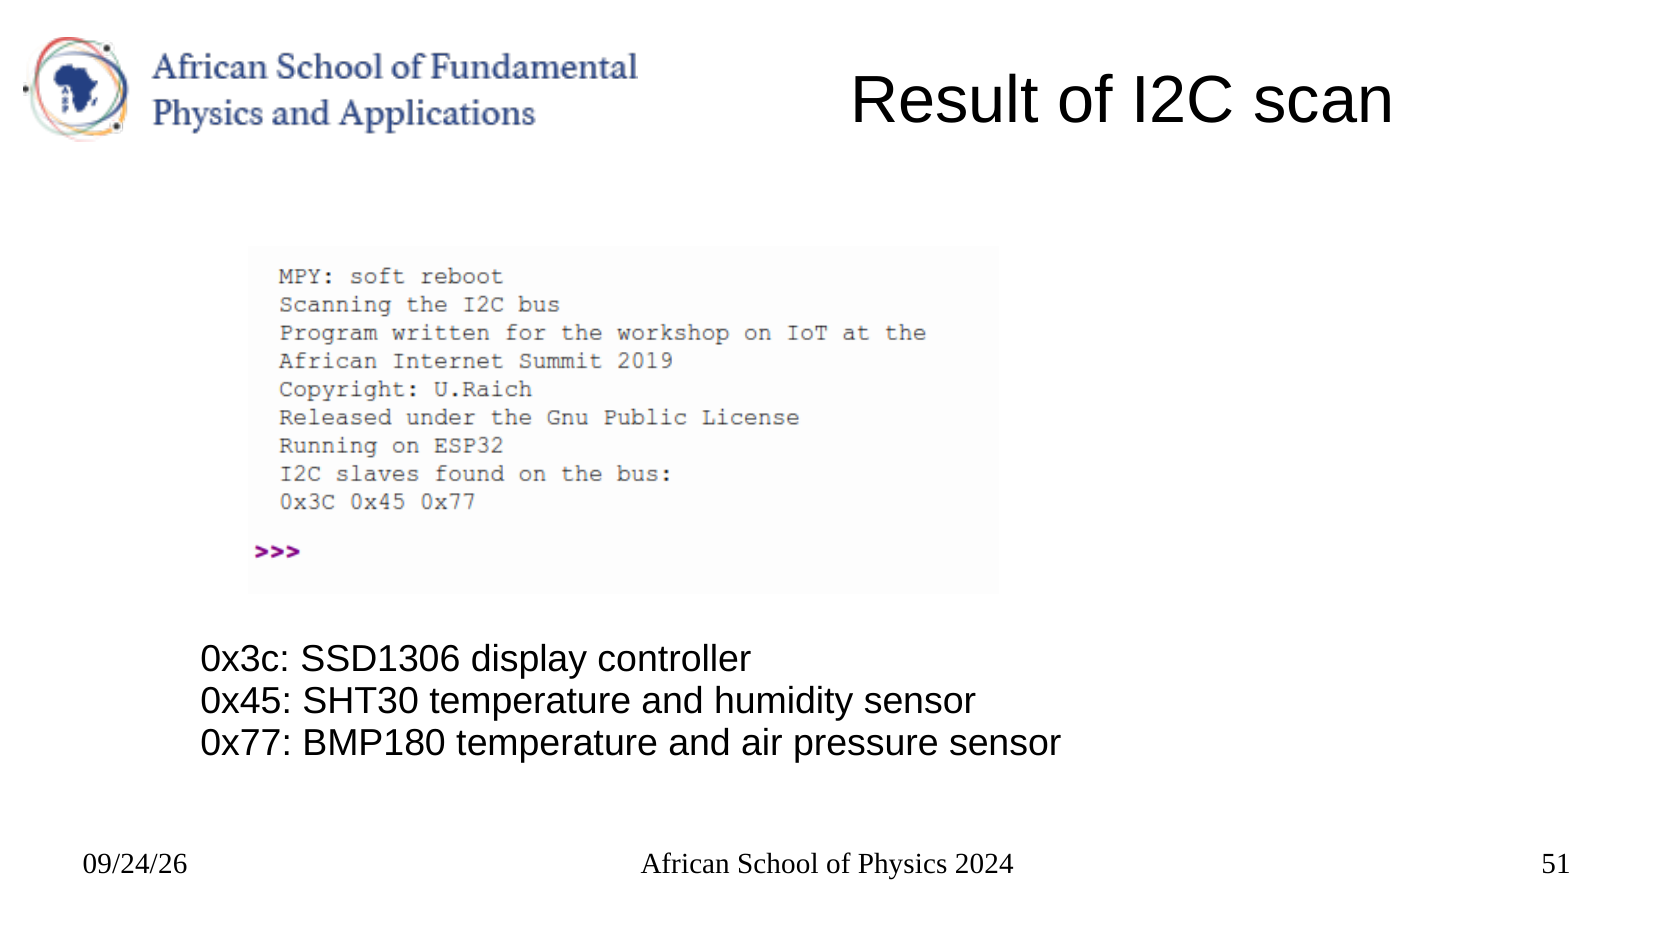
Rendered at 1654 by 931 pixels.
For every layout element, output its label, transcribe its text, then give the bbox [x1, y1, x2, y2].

text_box 0x3c: SSD1306 display controller 0x45: SHT30 temperature and humidity sensor 0x77: BMP180 temperature and air pressure sensor [185, 630, 1100, 772]
picture [248, 246, 999, 594]
title Result of I2C scan [635, 21, 1610, 177]
picture [23, 37, 635, 142]
